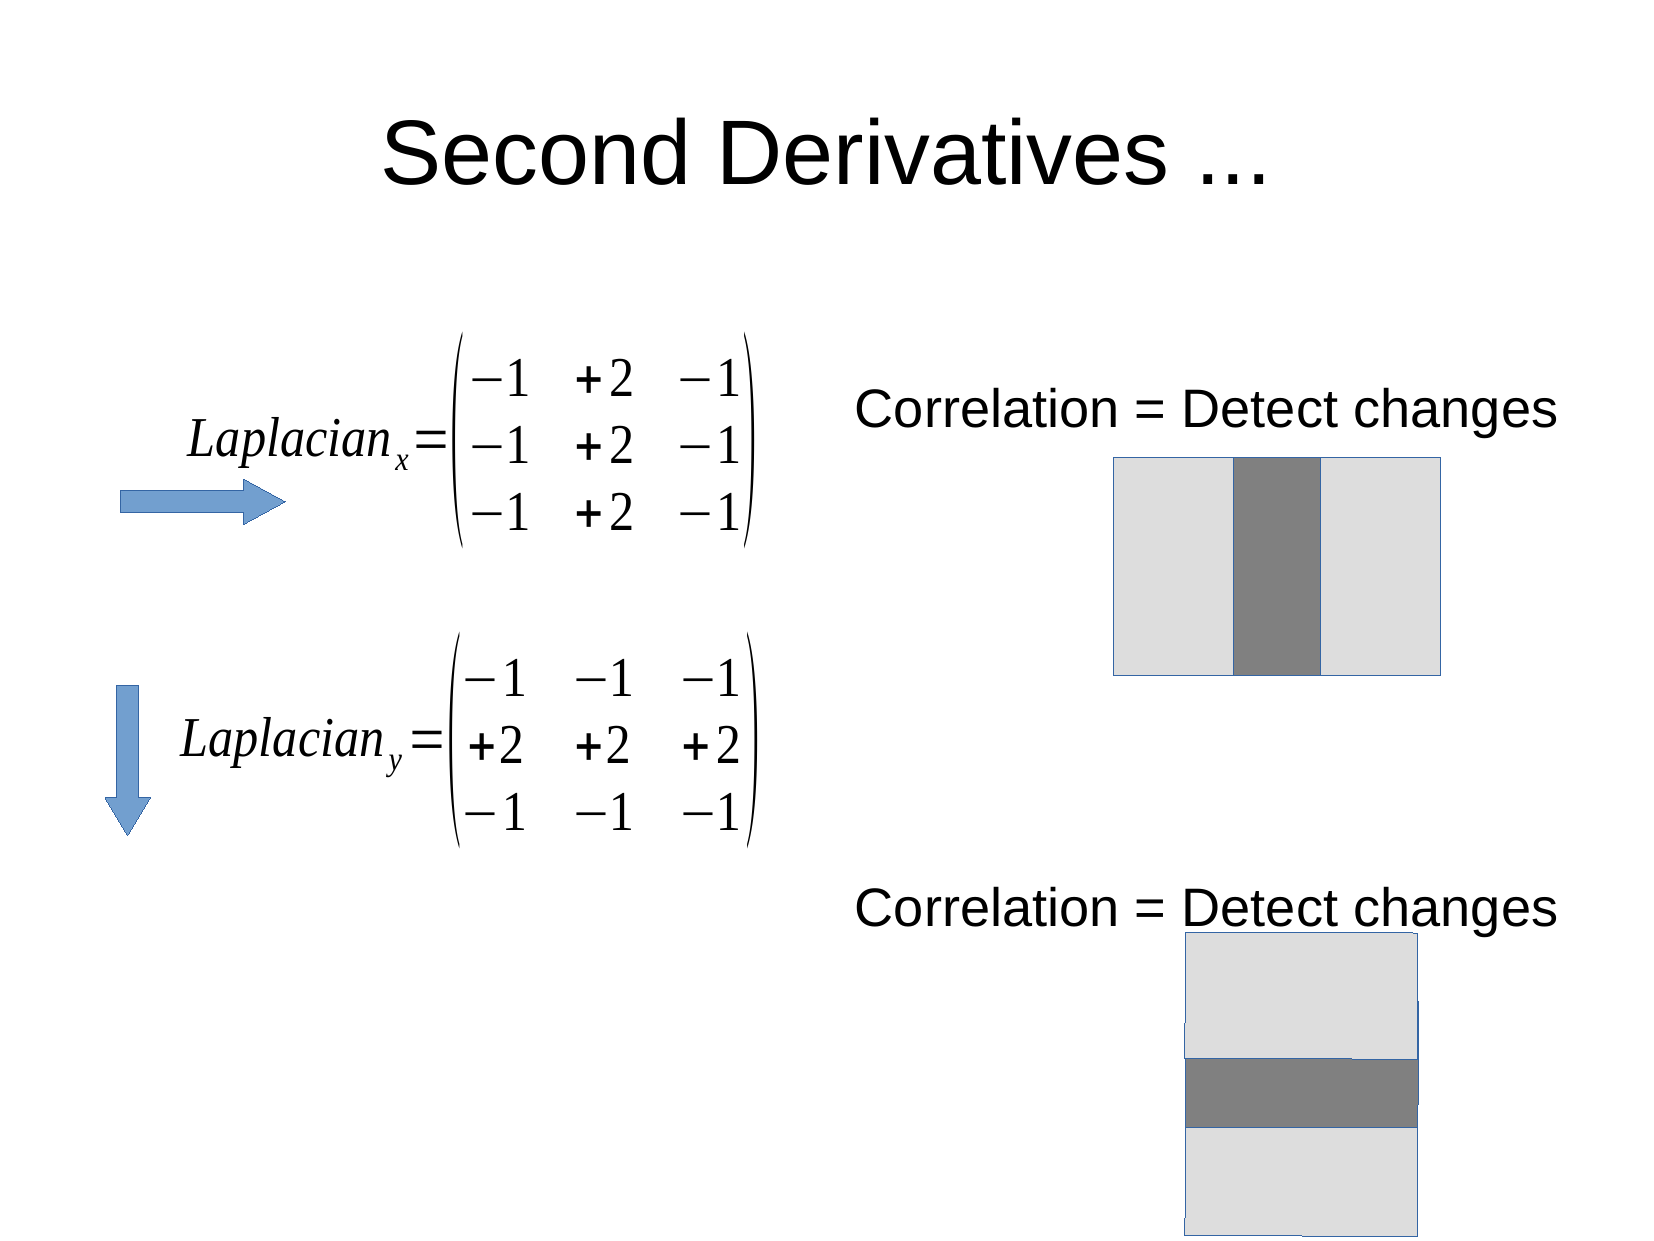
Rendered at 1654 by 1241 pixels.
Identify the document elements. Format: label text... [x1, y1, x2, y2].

text_box [120, 479, 286, 525]
text_box Correlation = Detect changes [840, 370, 1590, 446]
text_box [1113, 457, 1441, 676]
chart [165, 630, 774, 854]
text_box Correlation = Detect changes [840, 870, 1590, 946]
title Second Derivatives ... [82, 49, 1571, 257]
chart [171, 330, 772, 554]
text_box [105, 685, 151, 836]
text_box [1184, 932, 1419, 1237]
